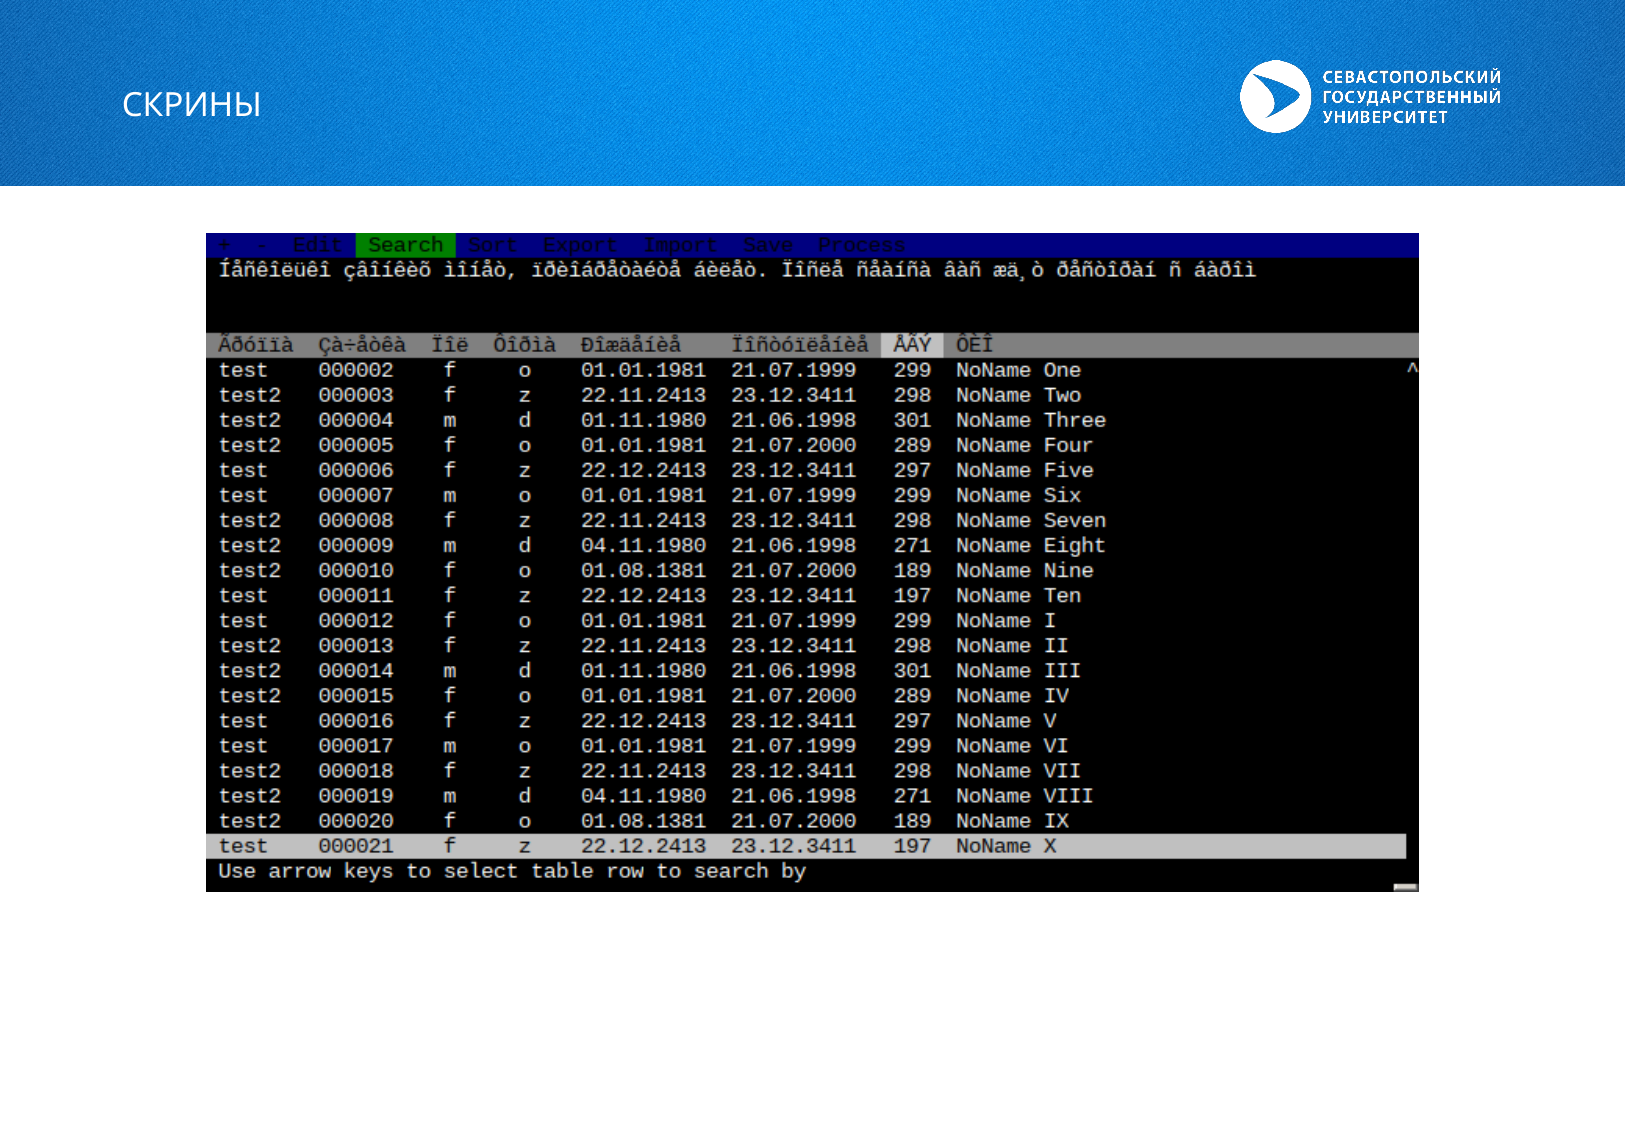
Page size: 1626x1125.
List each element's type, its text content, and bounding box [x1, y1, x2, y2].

picture [0, 0, 1625, 186]
text_box СКРИНЫ [107, 80, 1012, 131]
picture [206, 233, 1419, 892]
